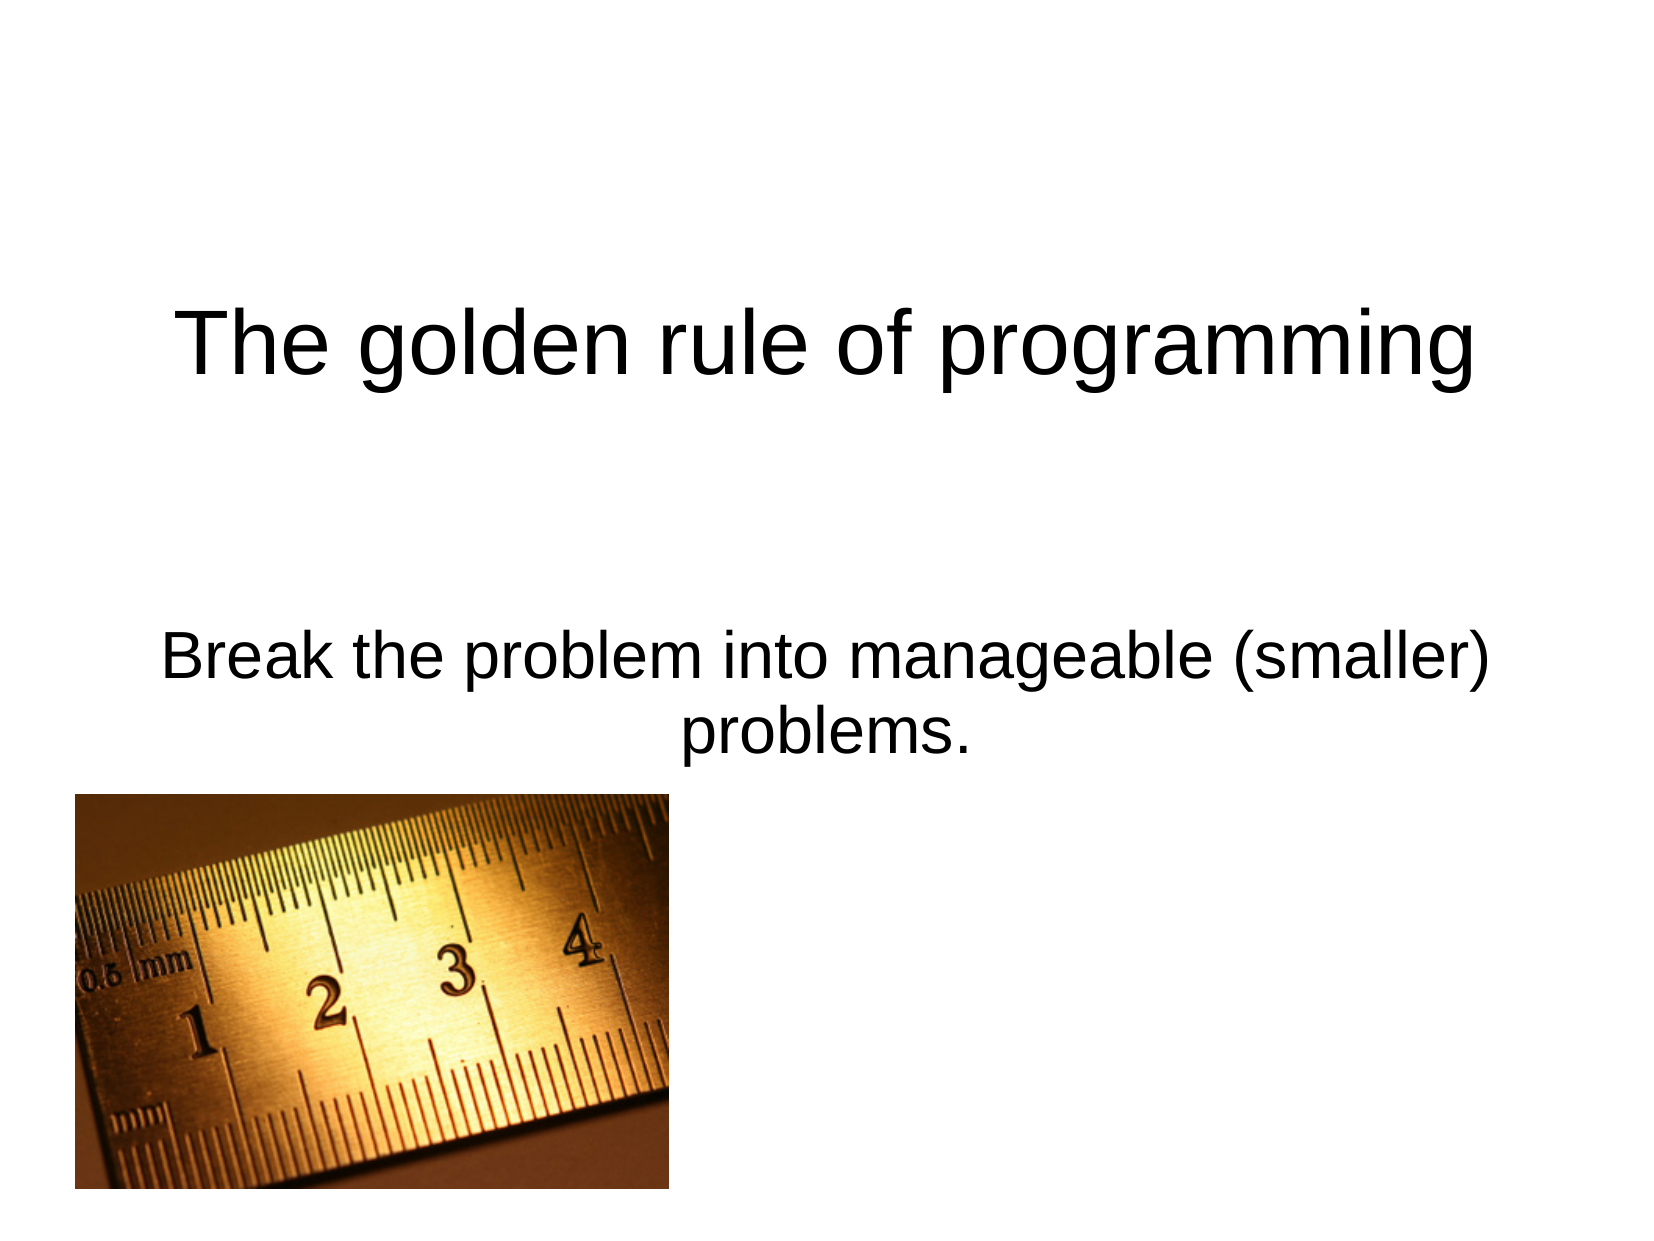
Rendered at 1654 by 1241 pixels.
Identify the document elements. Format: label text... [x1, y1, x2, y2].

subtitle The golden rule of programming Break the problem into manageable (smaller) problems. [82, 49, 1571, 1010]
picture [75, 794, 669, 1189]
